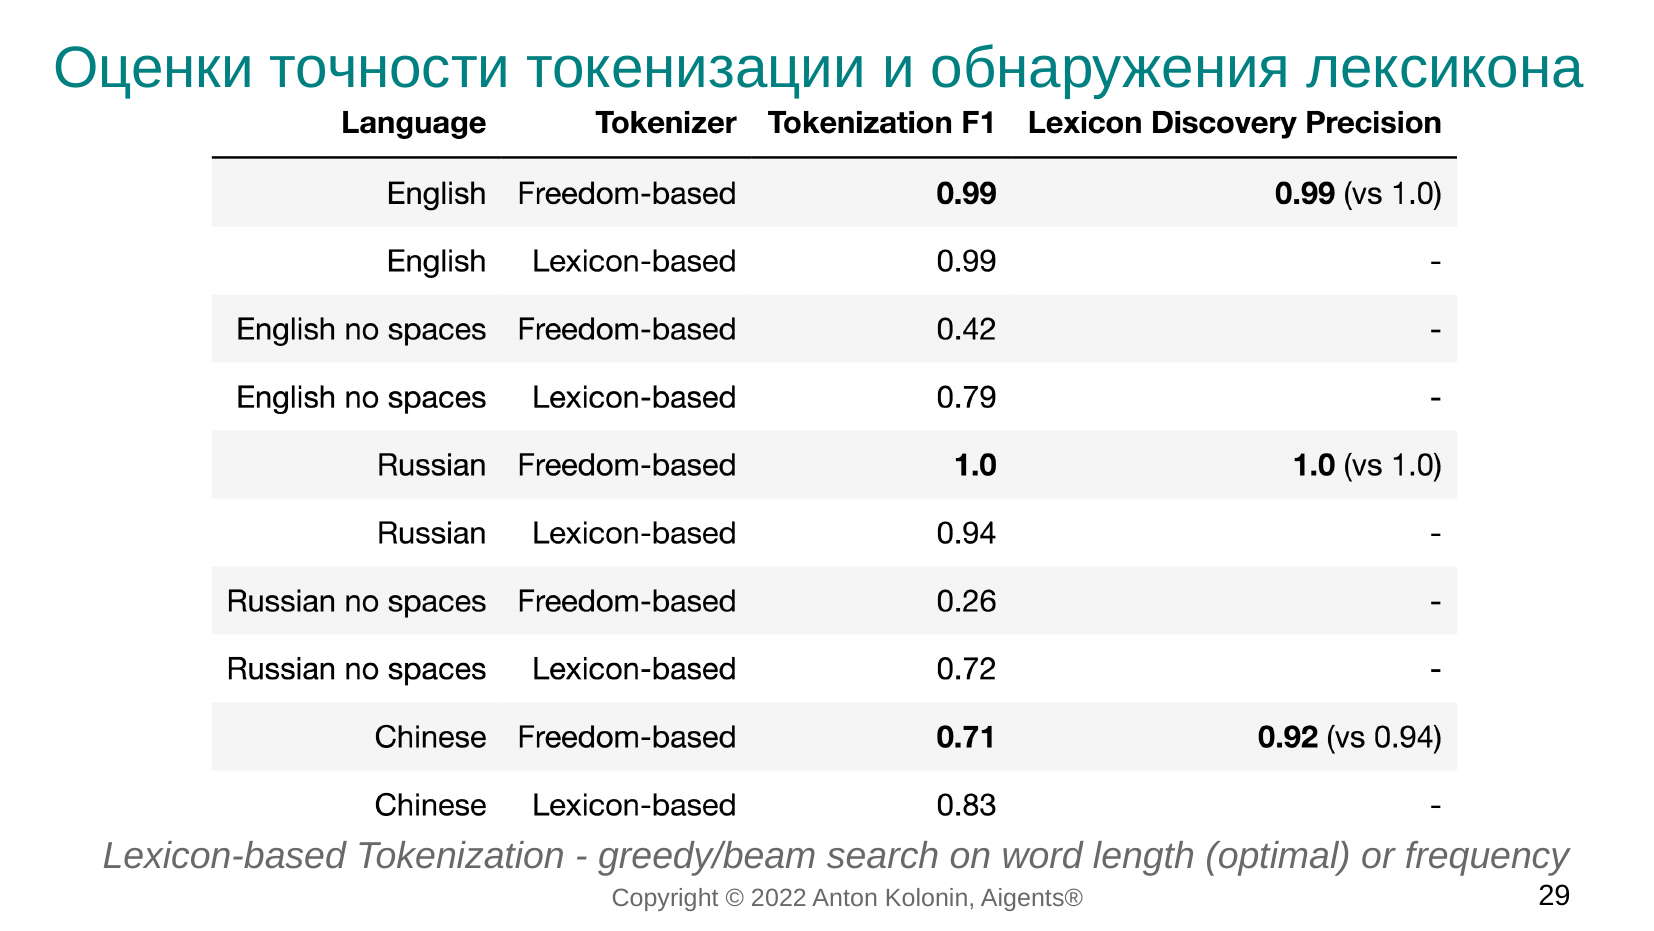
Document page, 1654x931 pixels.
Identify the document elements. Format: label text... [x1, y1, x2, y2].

text_box Lexicon-based Tokenization - greedy/beam search on word length (optimal) or frequency [87, 827, 1595, 884]
text_box Оценки точности токенизации и обнаружения лексикона [0, 0, 1630, 135]
picture [202, 135, 1476, 827]
